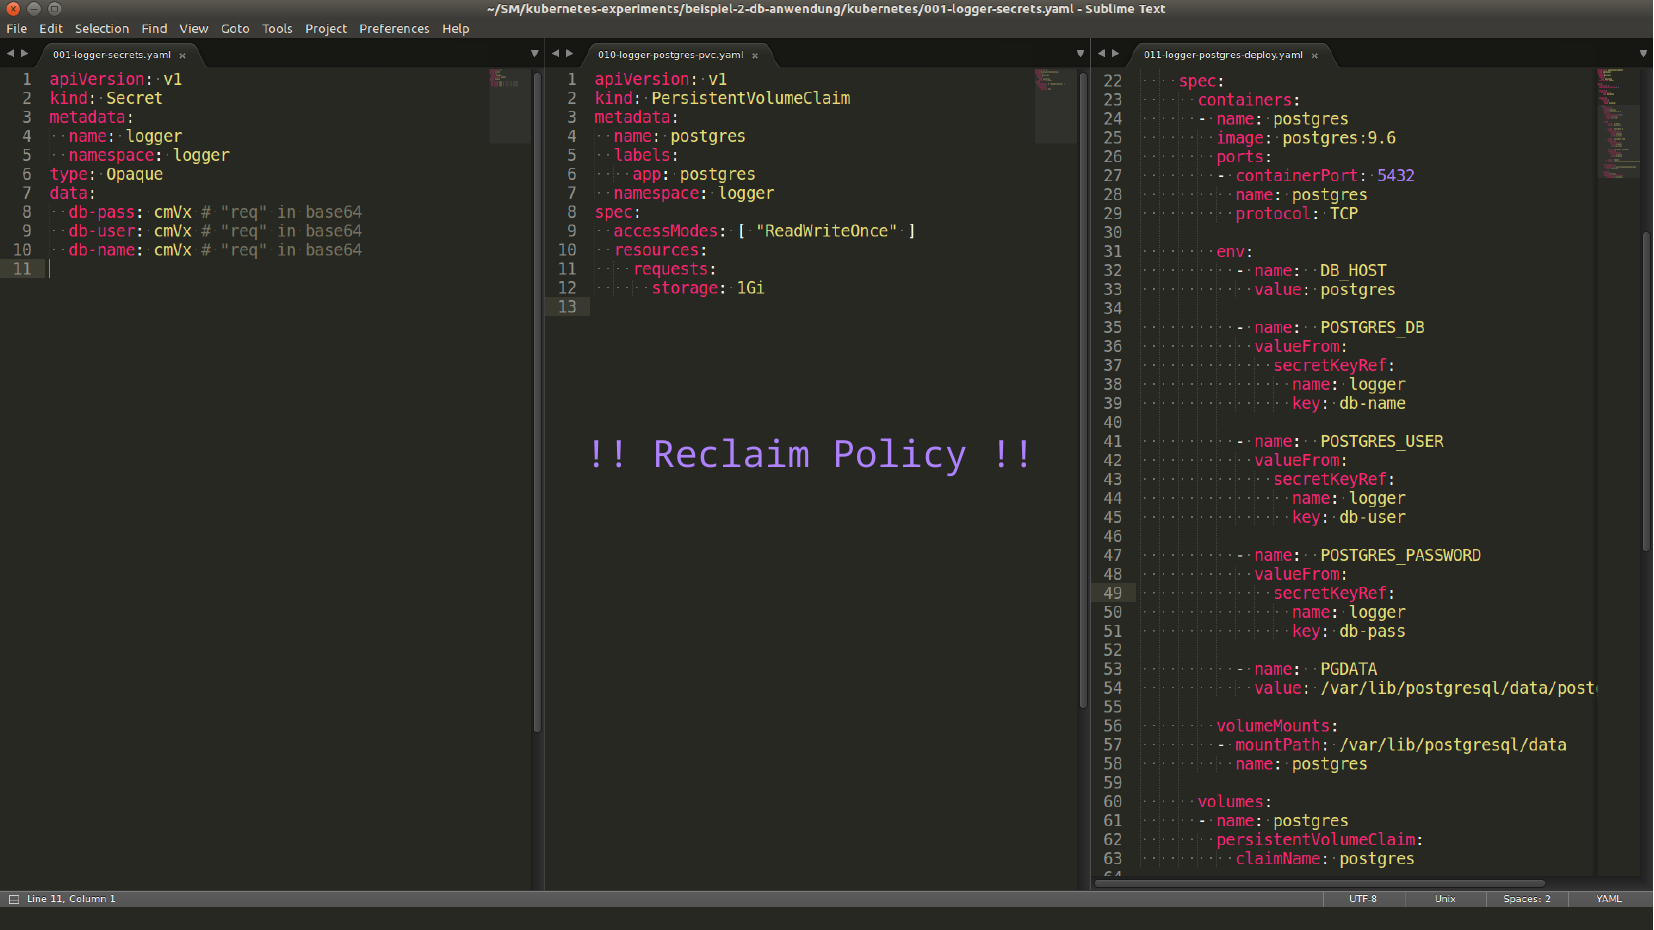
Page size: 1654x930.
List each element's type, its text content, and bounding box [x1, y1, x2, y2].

text_box !! Reclaim Policy !! [540, 419, 1081, 495]
picture [0, 0, 1653, 907]
